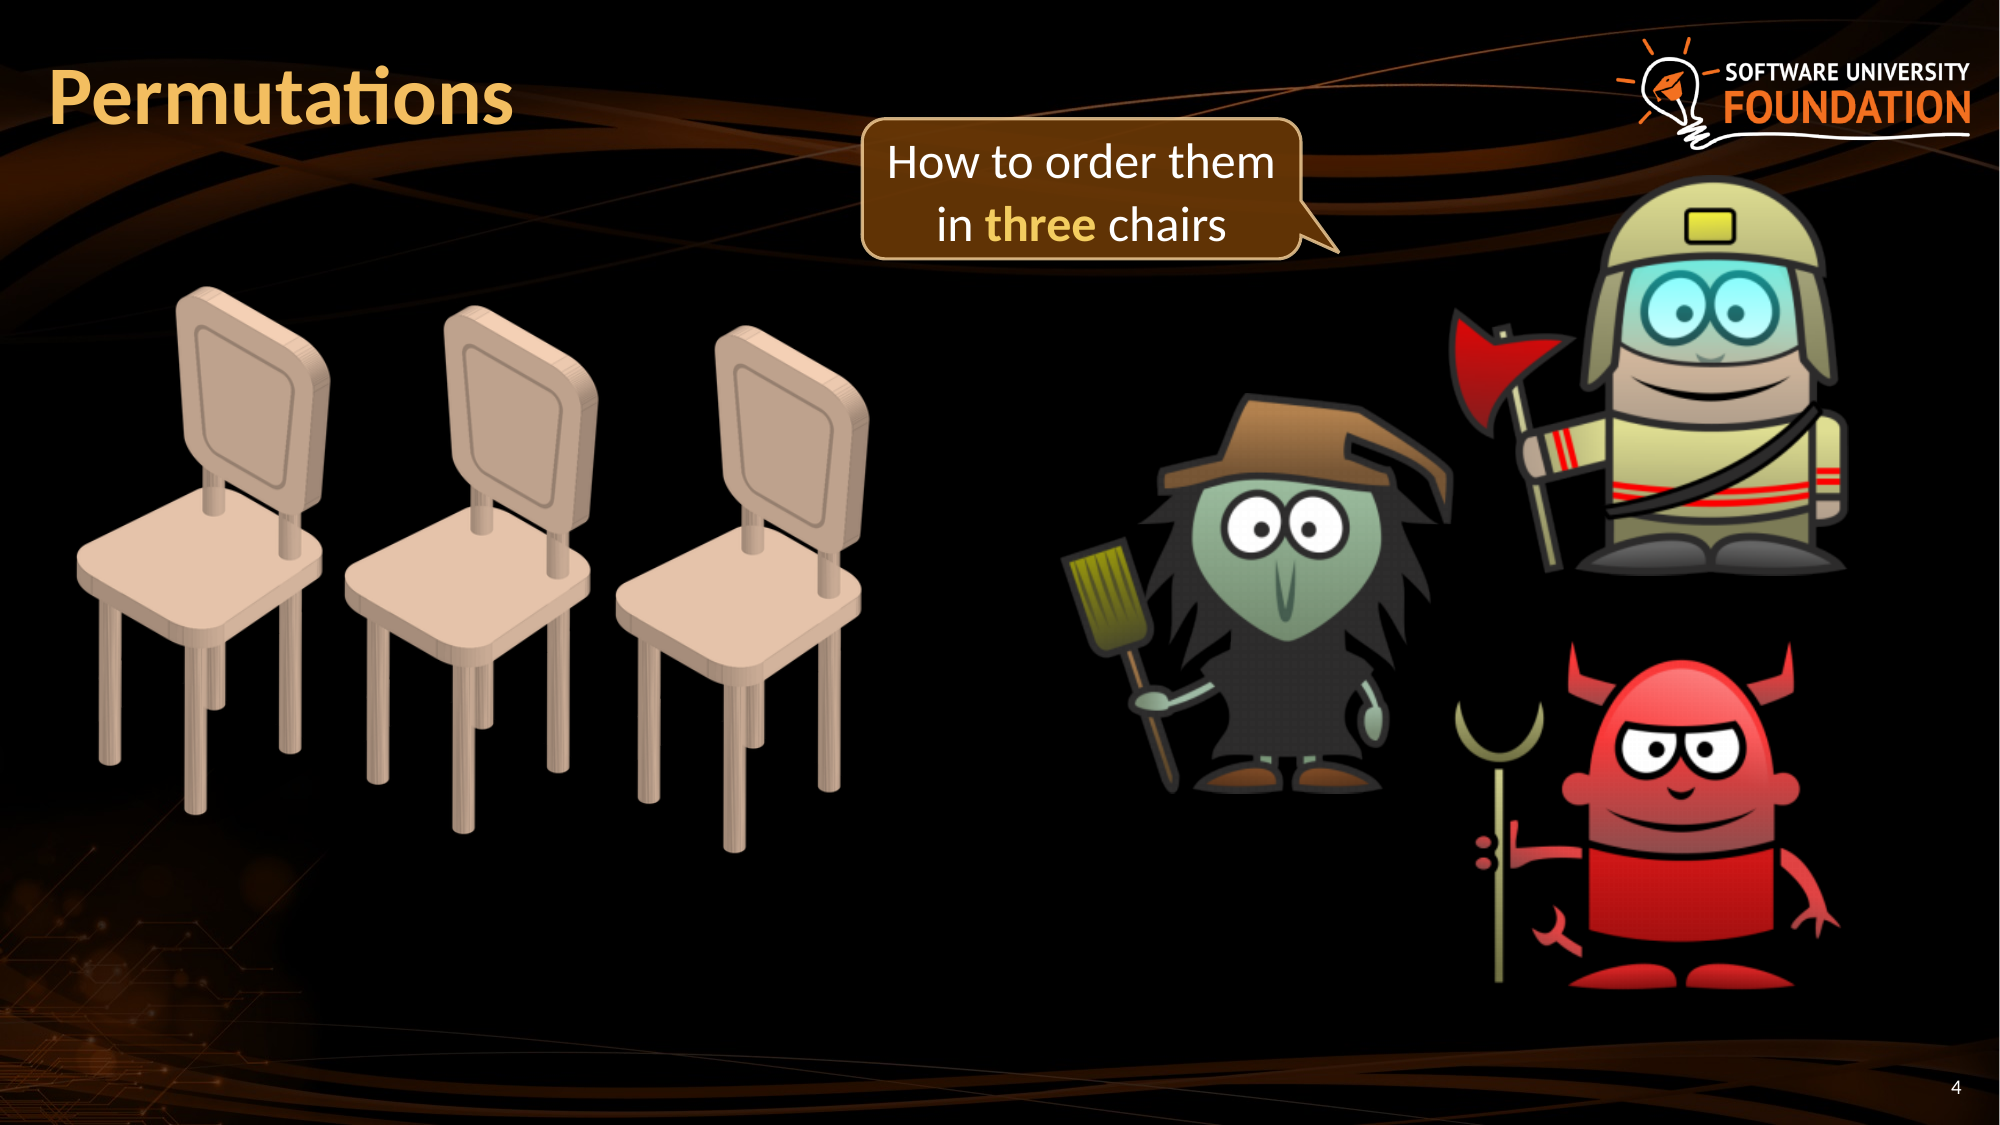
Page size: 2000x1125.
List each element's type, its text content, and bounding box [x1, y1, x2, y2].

slide_number 85 [1897, 1070, 1968, 1103]
title Permutations [30, 6, 1602, 189]
text_box How to order them in three chairs [862, 118, 1340, 259]
picture [0, 0, 2000, 1125]
